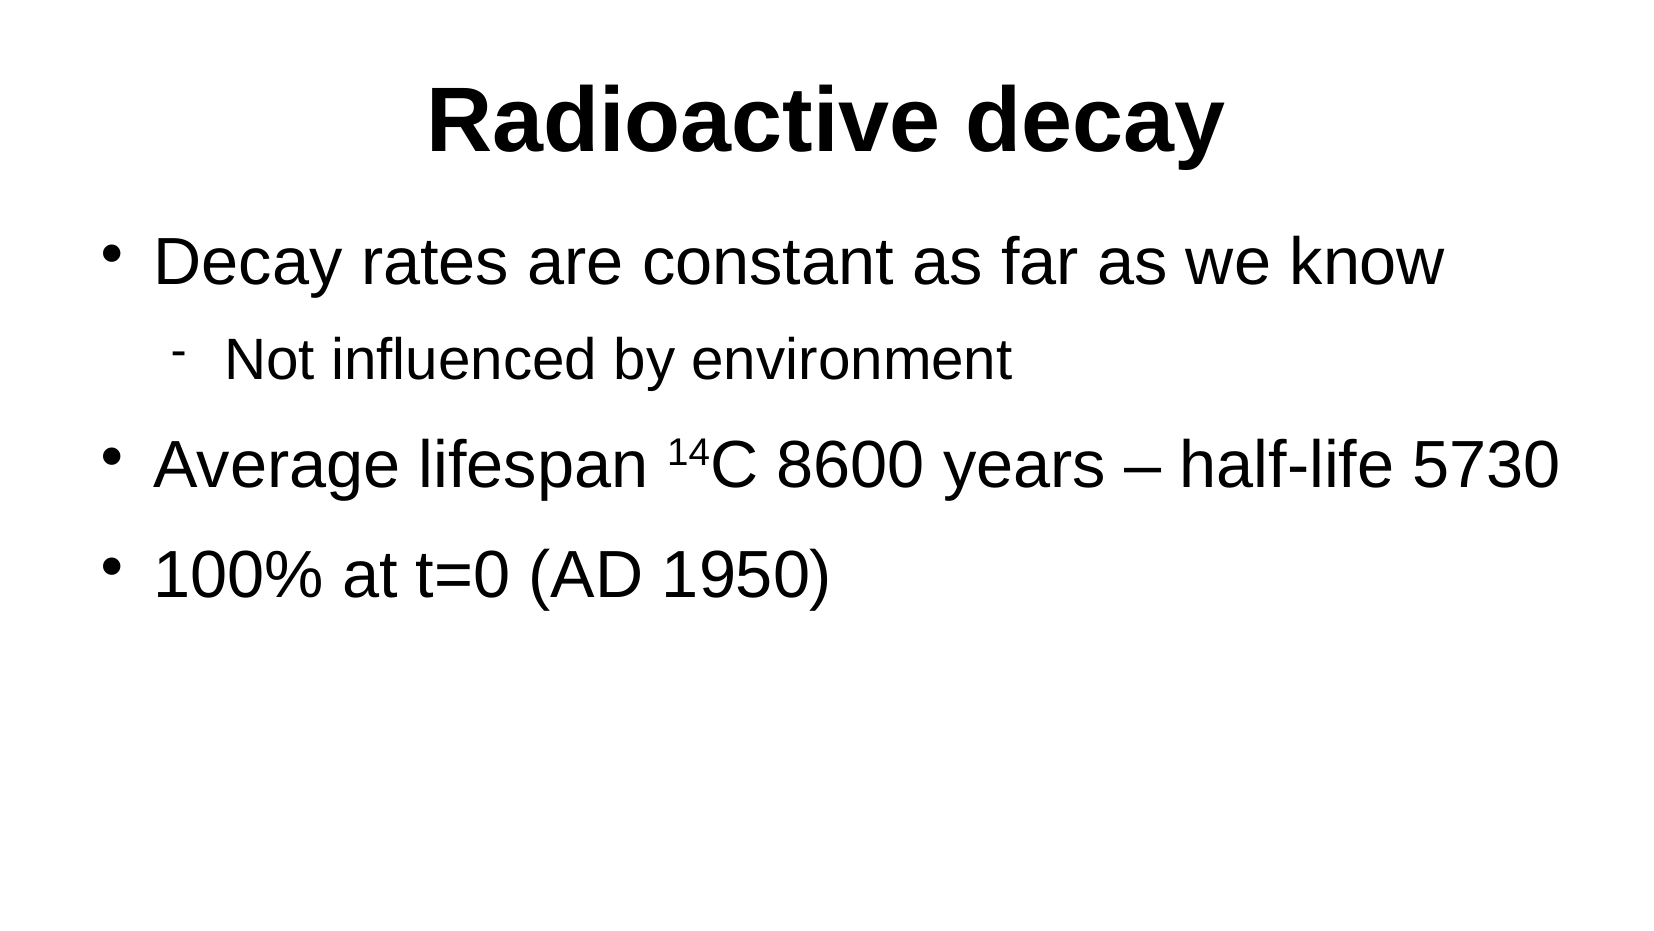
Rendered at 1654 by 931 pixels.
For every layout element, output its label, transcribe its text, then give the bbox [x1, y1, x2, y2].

text_box Radioactive decay [82, 37, 1571, 192]
text_box Decay rates are constant as far as we know Not influenced by environment Average lifespan 14C 8600 years – half-life 5730 100% at t=0 (AD 1950) [82, 217, 1571, 757]
